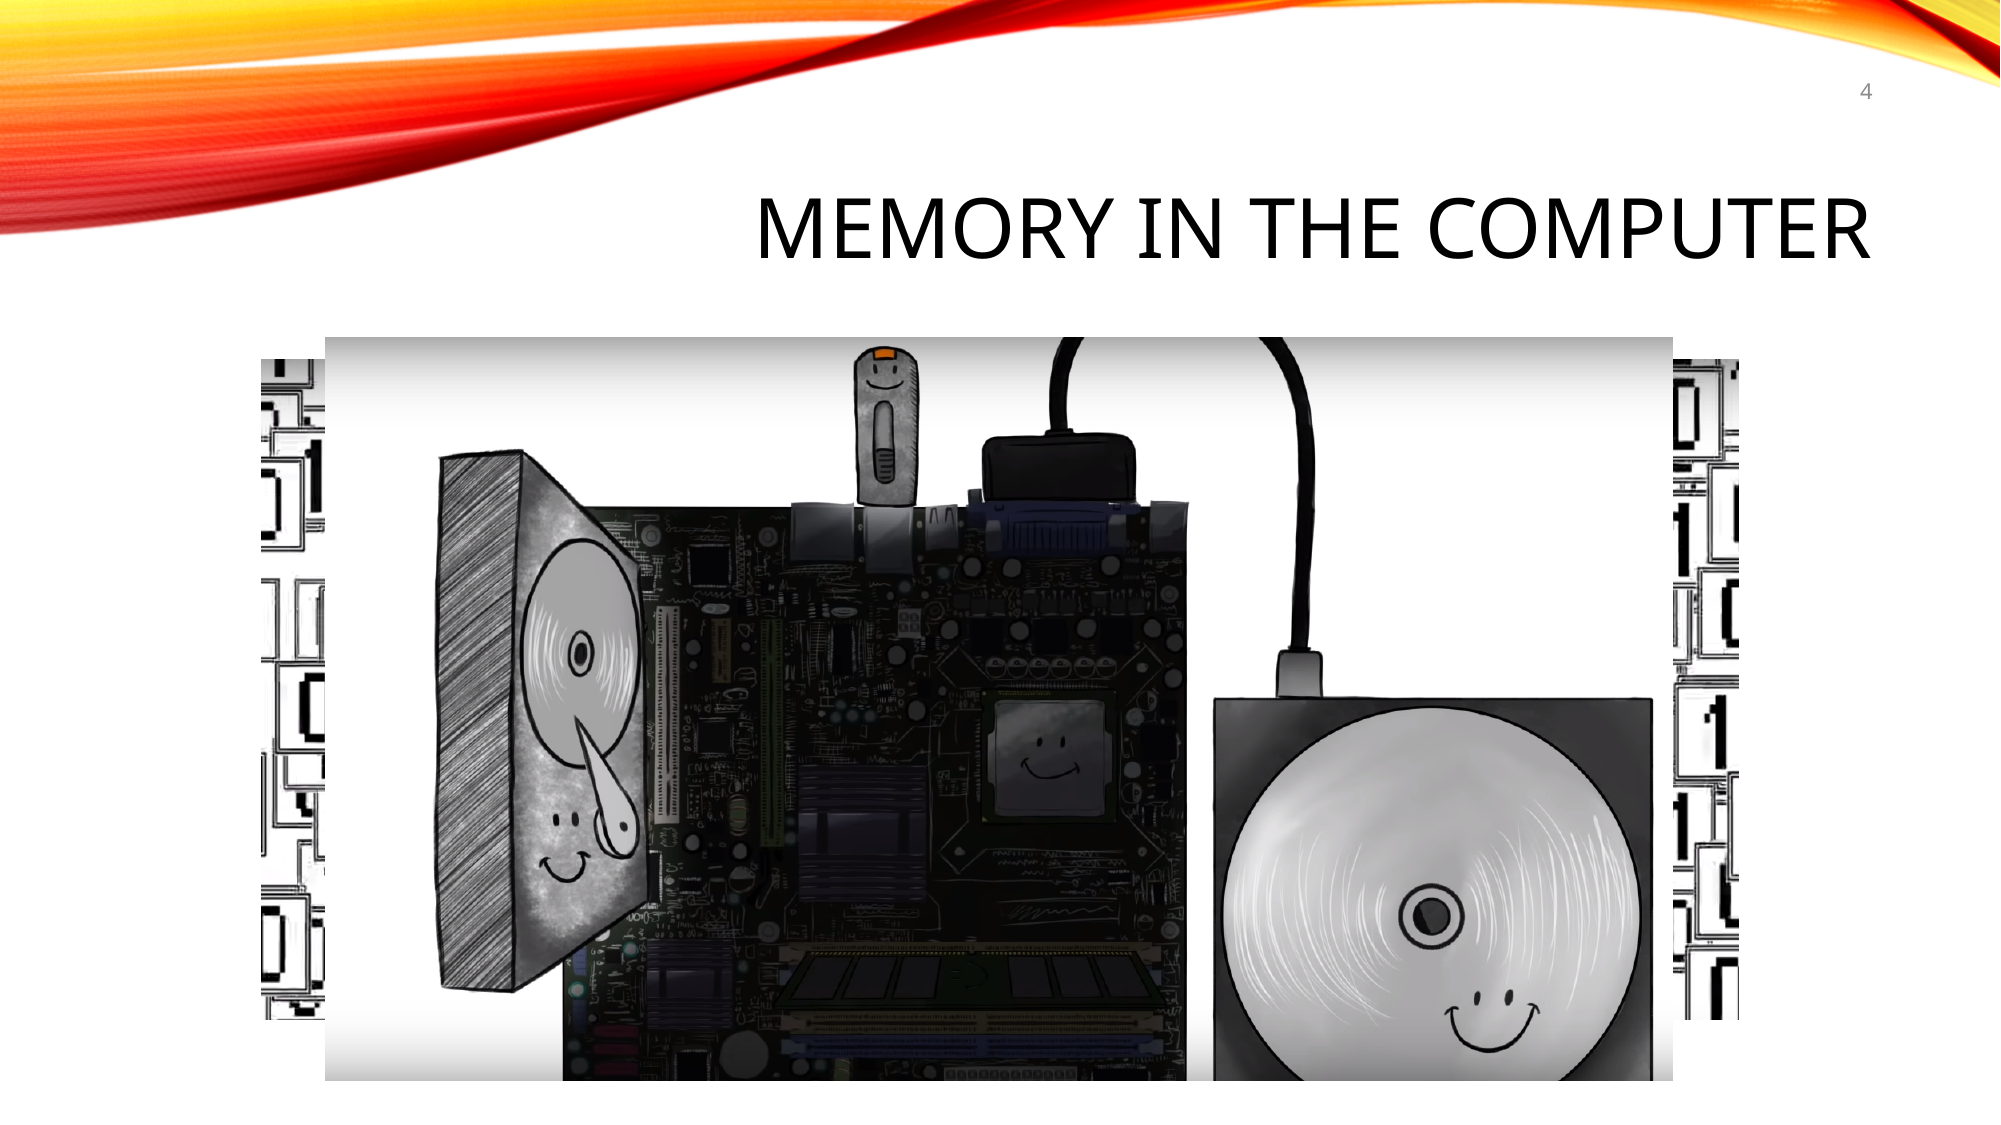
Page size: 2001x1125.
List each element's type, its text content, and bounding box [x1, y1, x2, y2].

title Memory in the computer [474, 125, 1888, 338]
picture [0, 0, 2000, 237]
picture [261, 337, 1739, 1081]
slide_number <number> [1437, 62, 1888, 123]
